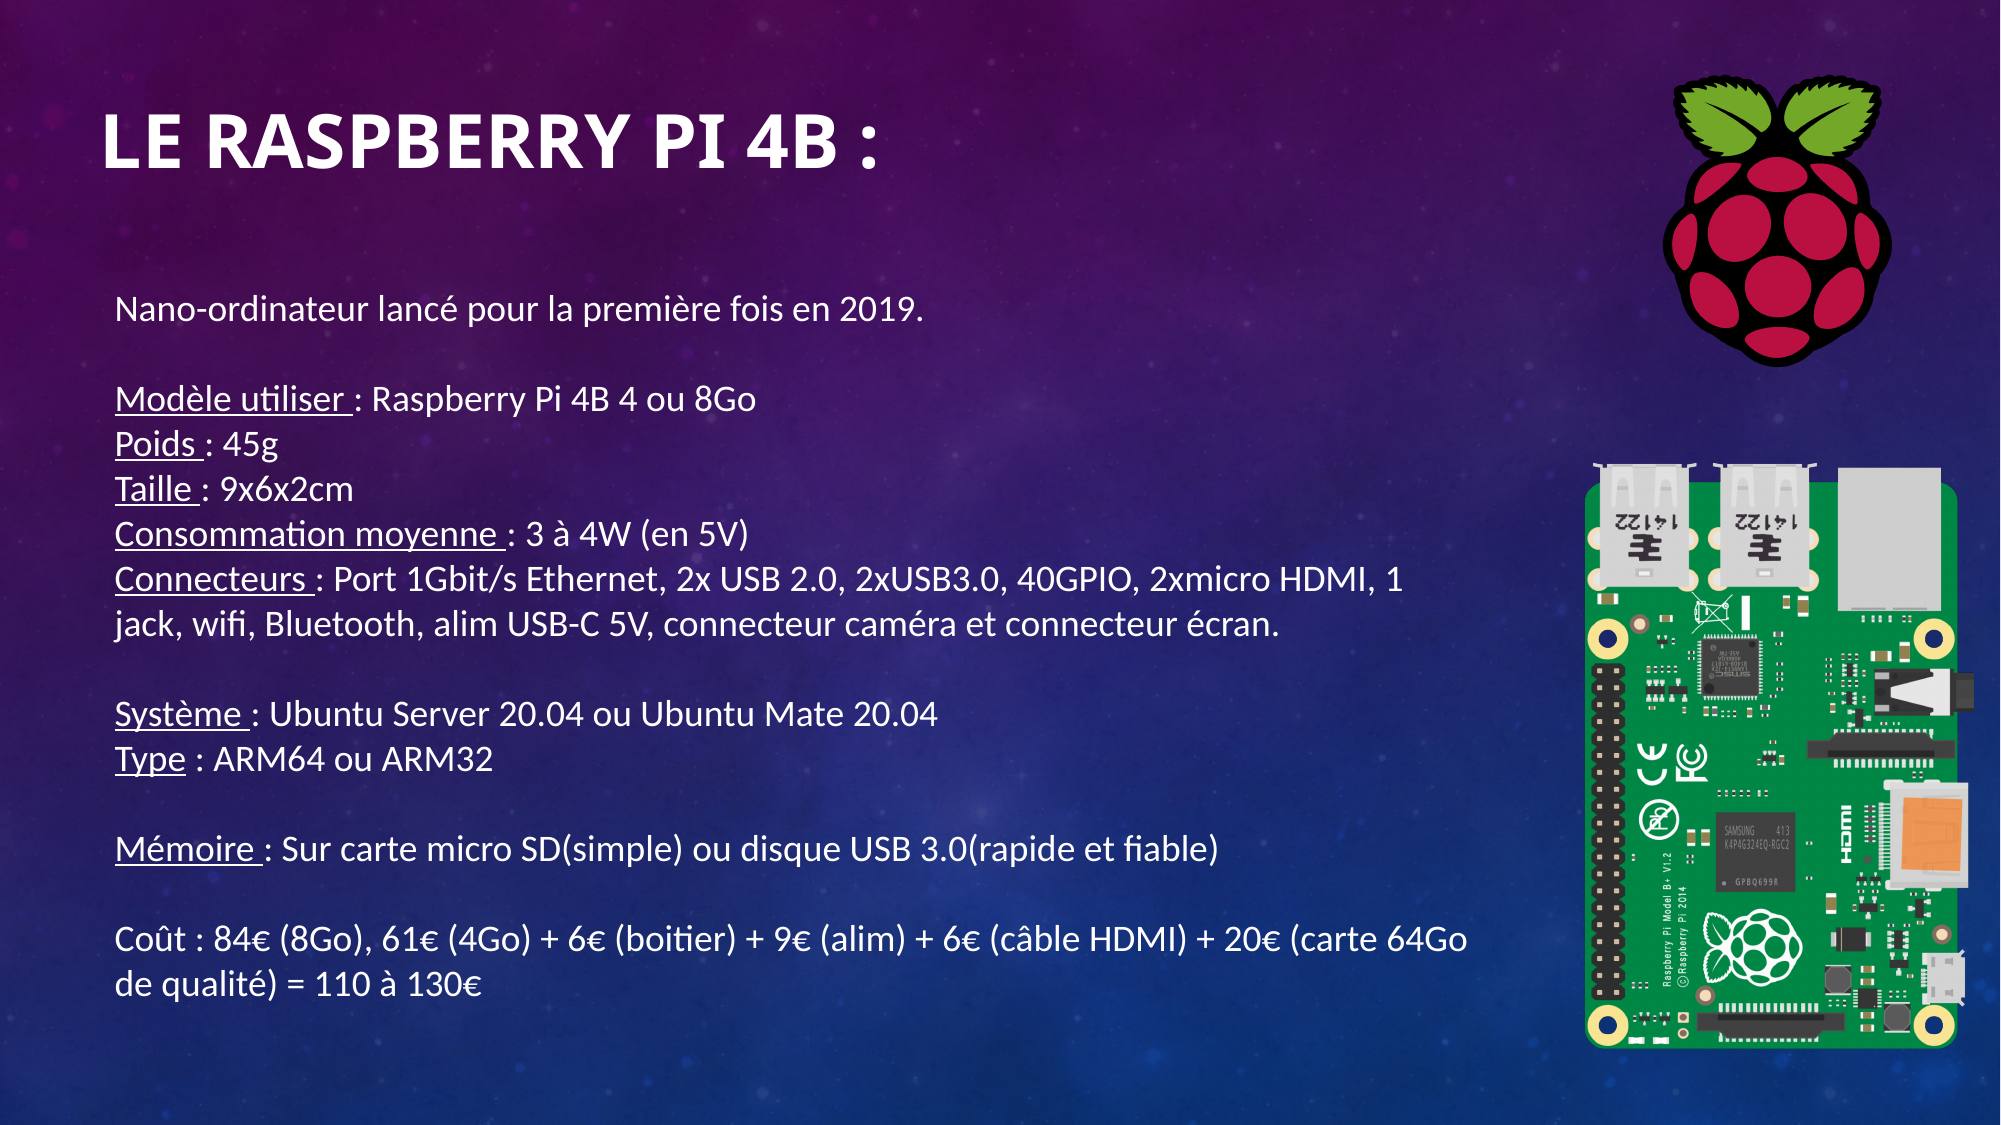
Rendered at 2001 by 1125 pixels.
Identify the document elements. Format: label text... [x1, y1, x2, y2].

title Le Raspberry Pi 4B : [99, 44, 1900, 232]
text_box Nano-ordinateur lancé pour la première fois en 2019. Modèle utiliser : Raspberry Pi 4B 4 ou 8Go Poids : 45g Taille : 9x6x2cm Consommation moyenne : 3 à 4W (en 5V) Connecteurs : Port 1Gbit/s Ethernet, 2x USB 2.0, 2xUSB3.0, 40GPIO, 2xmicro HDMI, 1 jack, wifi, Bluetooth, alim USB-C 5V, connecteur caméra et connecteur écran. Système : Ubuntu Server 20.04 ou Ubuntu Mate 20.04 Type : ARM64 ou ARM32 Mémoire : Sur carte micro SD(simple) ou disque USB 3.0(rapide et fiable) Coût : 84€ (8Go), 61€ (4Go) + 6€ (boitier) + 9€ (alim) + 6€ (câble HDMI) + 20€ (carte 64Go de qualité) = 110 à 130€ [99, 276, 1497, 1057]
picture [0, 0, 2001, 1125]
